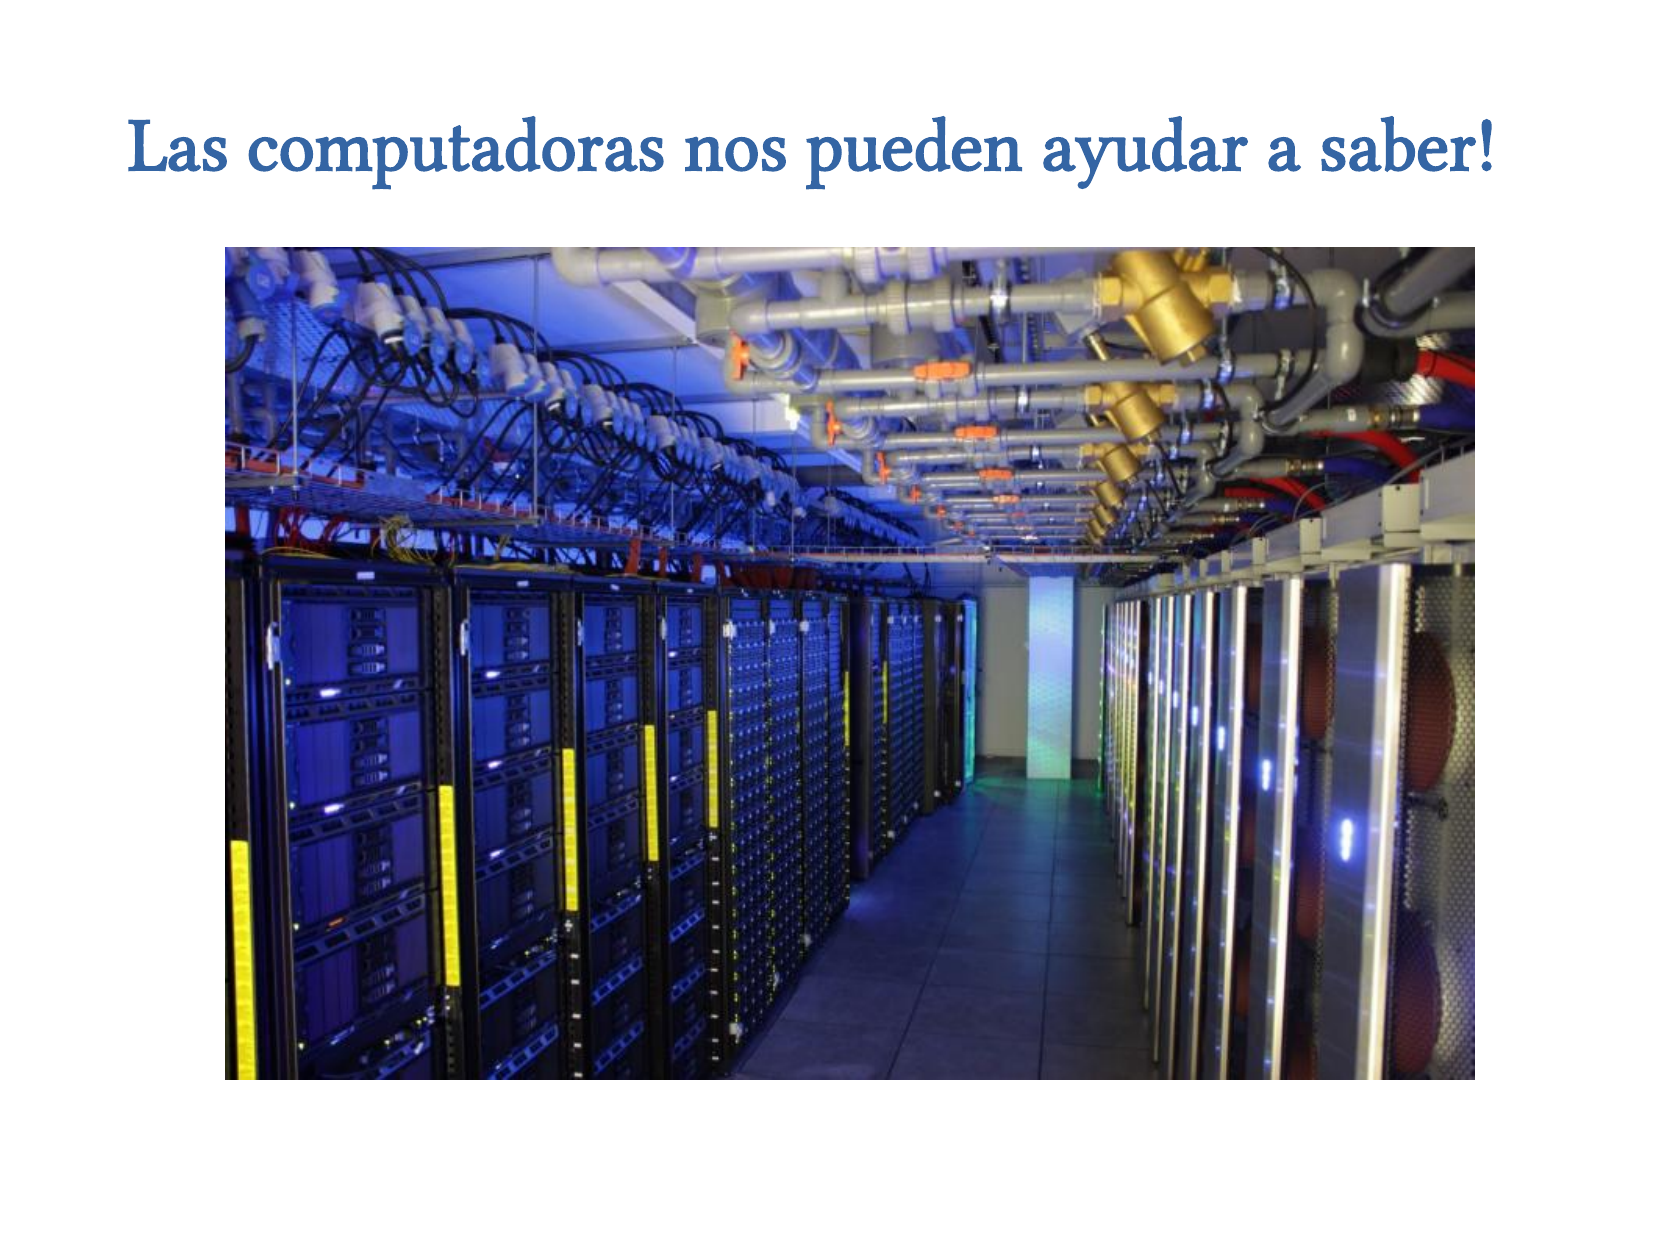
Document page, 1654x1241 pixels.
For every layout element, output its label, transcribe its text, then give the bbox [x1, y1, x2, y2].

title Las computadoras nos pueden ayudar a saber! [46, 102, 1580, 189]
picture [0, 0, 1654, 1241]
